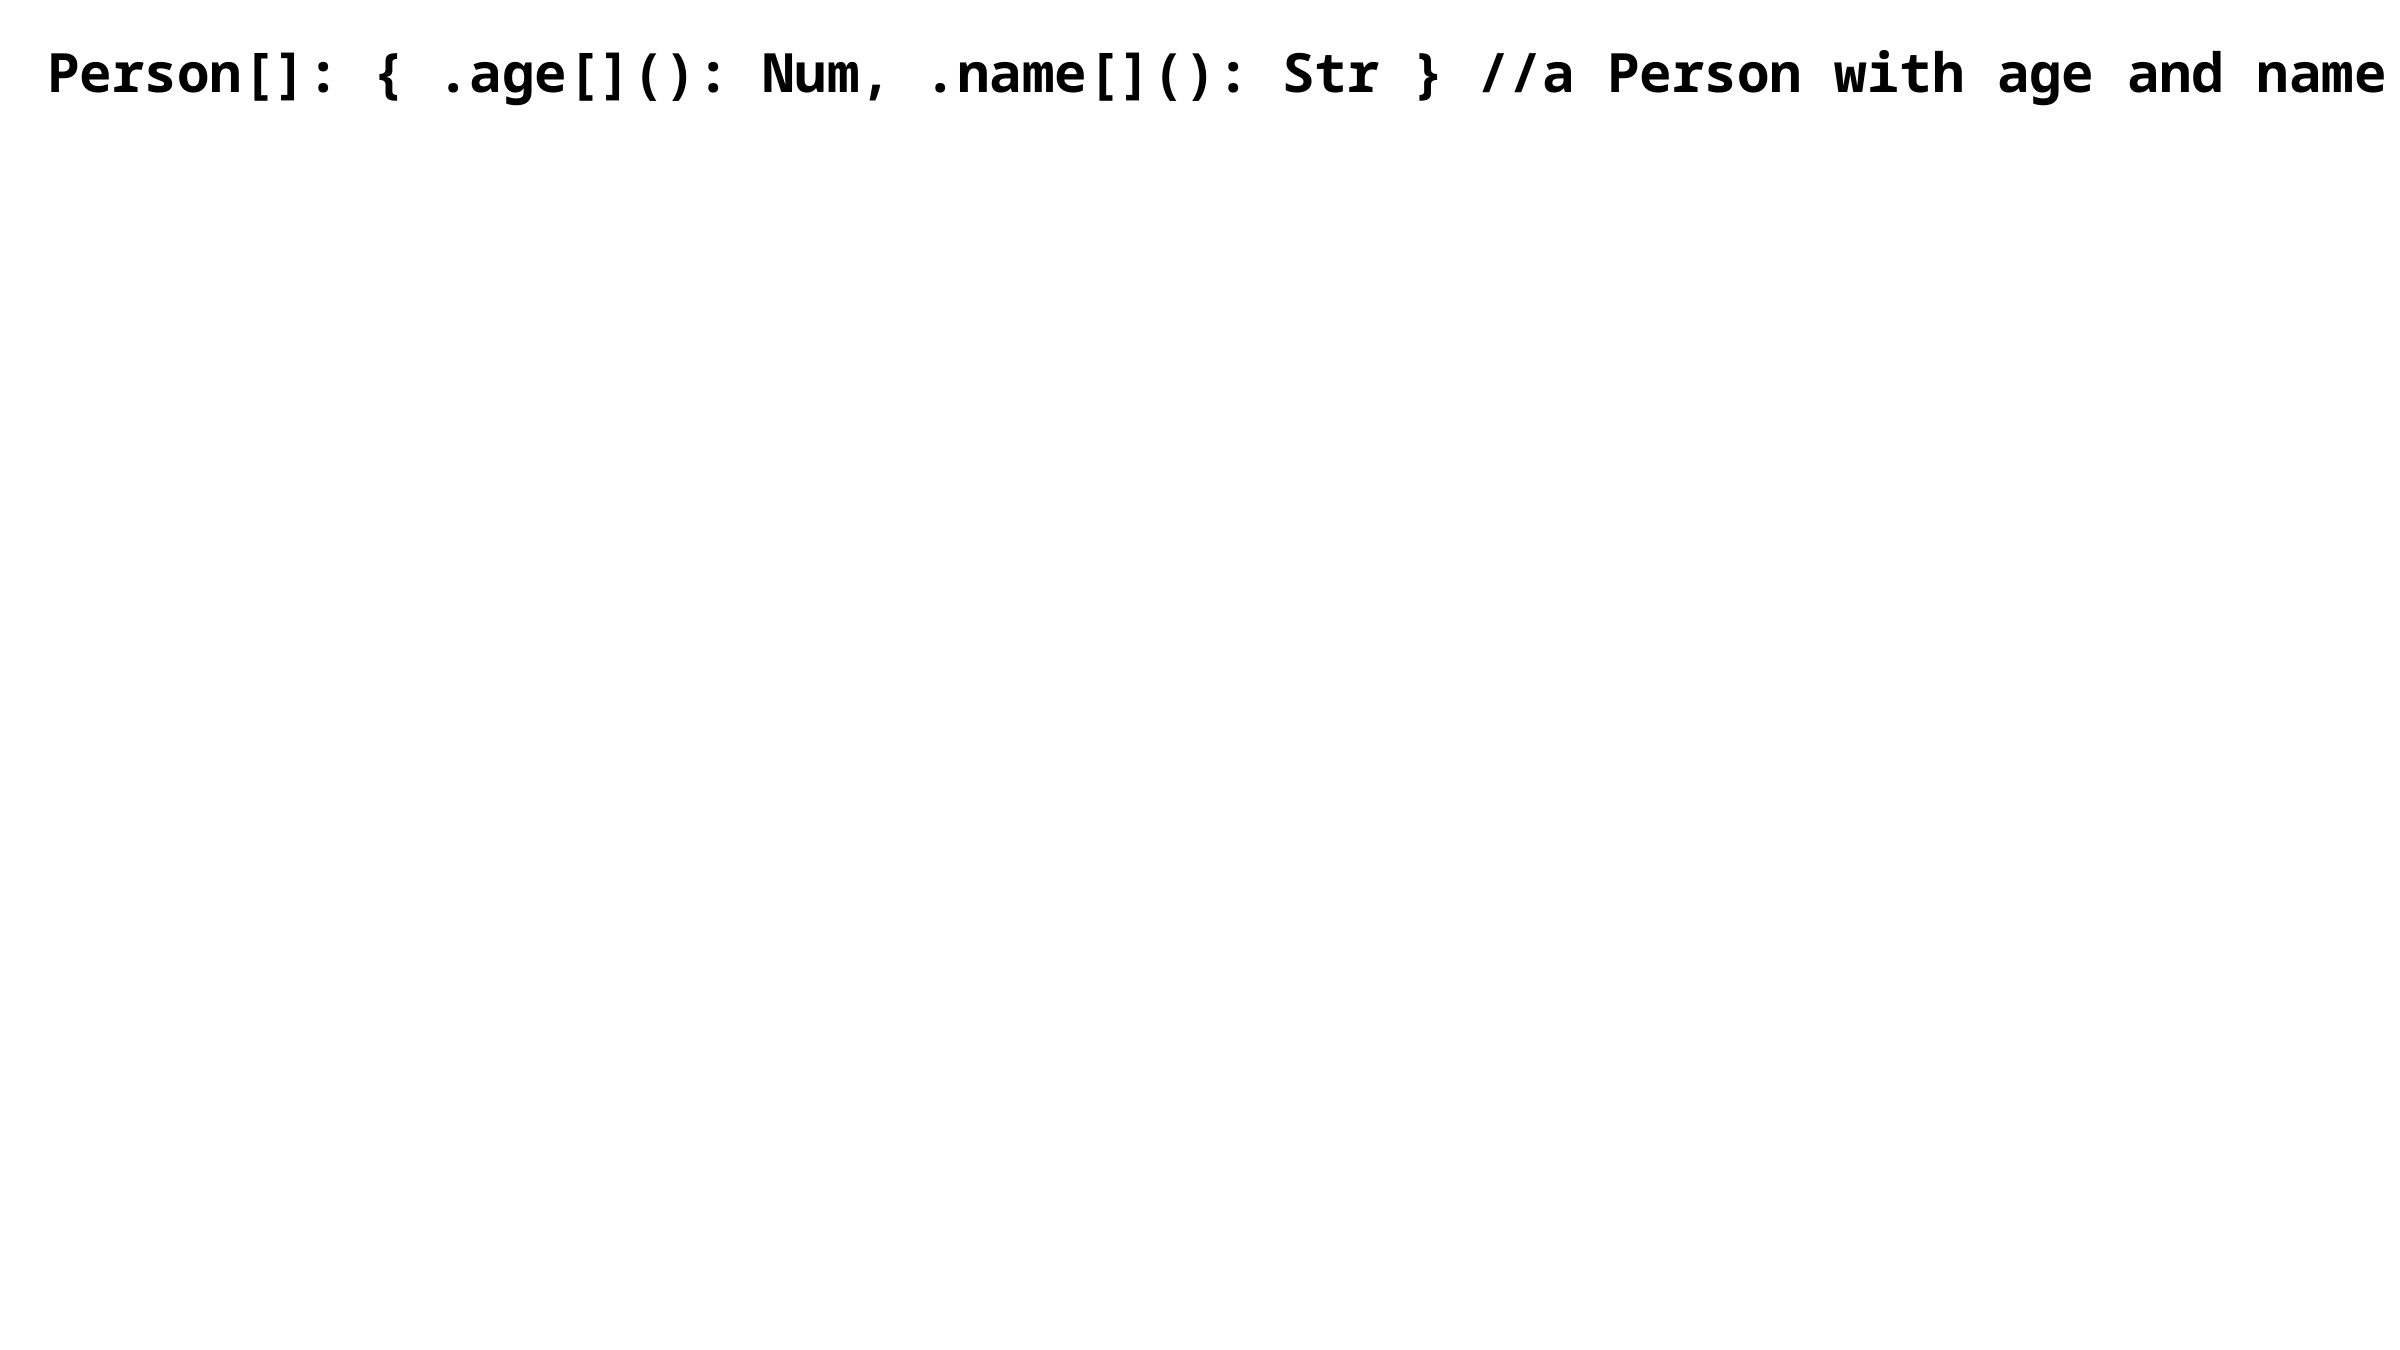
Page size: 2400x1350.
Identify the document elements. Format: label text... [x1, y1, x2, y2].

text_box Person[]: { .age[](): Num, .name[](): Str } //a Person with age and name [32, 27, 2400, 1321]
